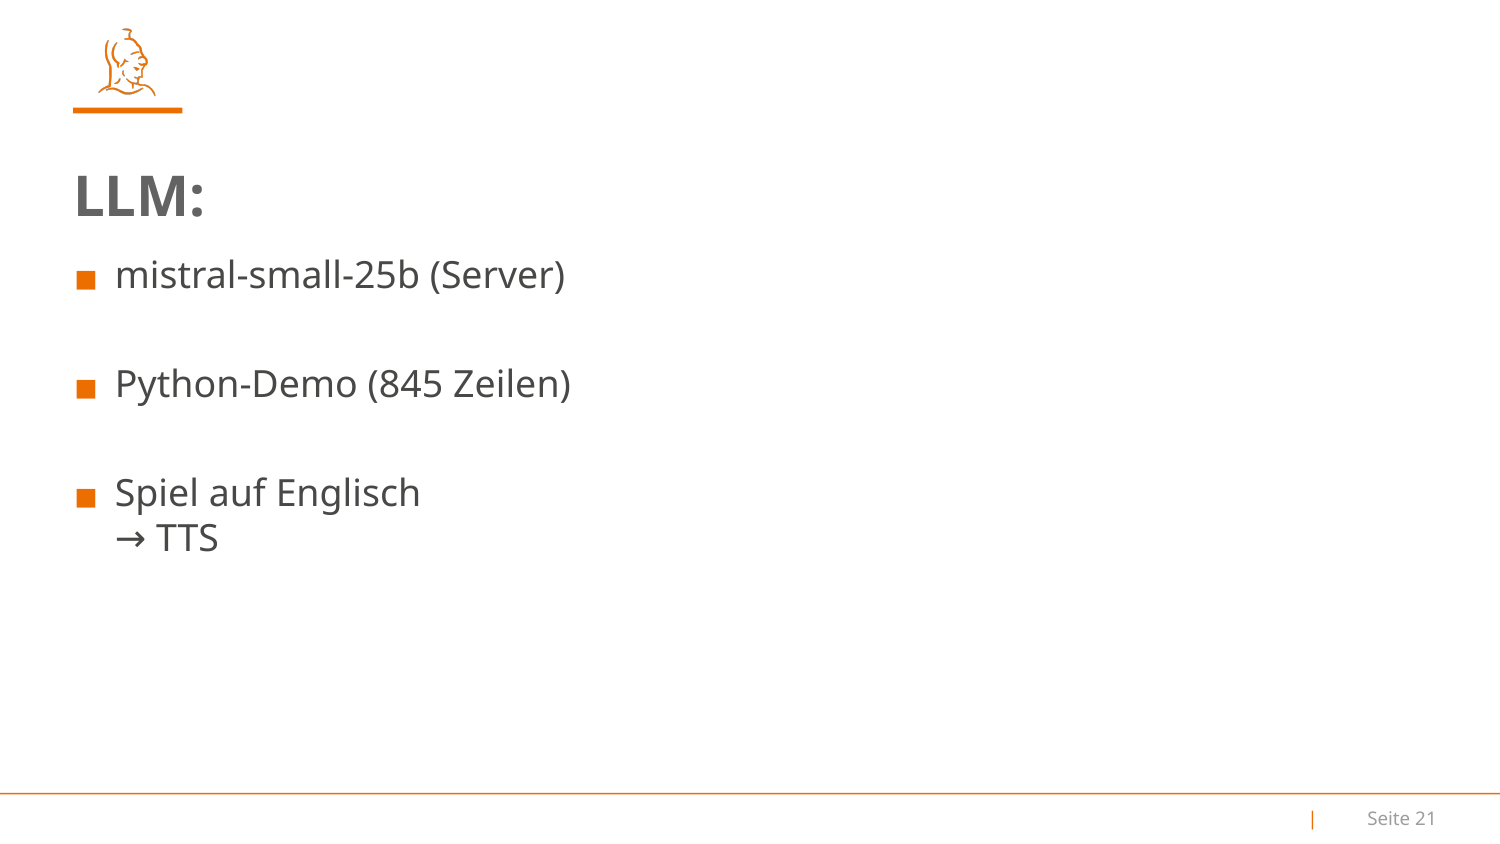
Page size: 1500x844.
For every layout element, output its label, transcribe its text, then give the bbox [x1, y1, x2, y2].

list mistral-small-25b (Server) Python-Demo (845 Zeilen) Spiel auf Englisch → TTS [62, 245, 1036, 775]
picture [95, 26, 158, 98]
list LLM: [62, 155, 1230, 237]
